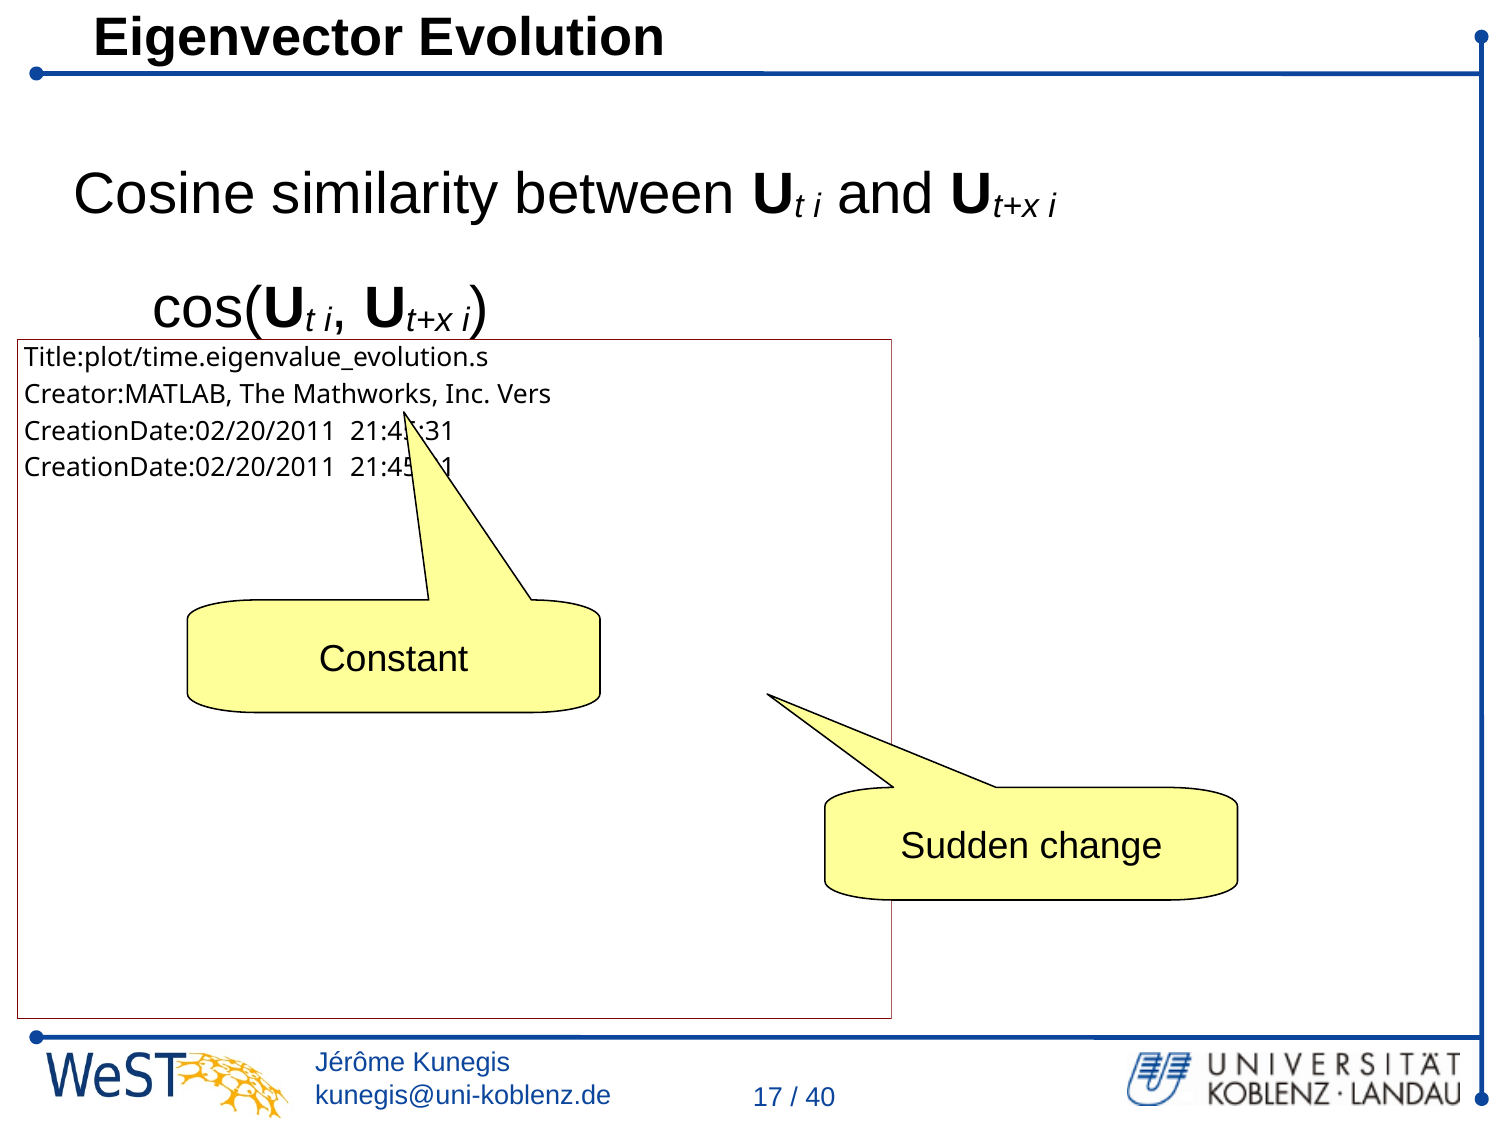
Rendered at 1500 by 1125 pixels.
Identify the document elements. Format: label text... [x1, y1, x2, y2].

picture [41, 1046, 302, 1118]
text_box Eigenvector Evolution [78, 0, 1477, 74]
text_box cos(Ut i, Ut+x i) [137, 261, 504, 367]
picture [1127, 1052, 1460, 1106]
text_box Sudden change [767, 694, 1238, 901]
text_box Constant [187, 411, 601, 713]
picture [15, 337, 892, 1019]
text_box Cosine similarity between Ut i and Ut+x i [59, 147, 1477, 863]
